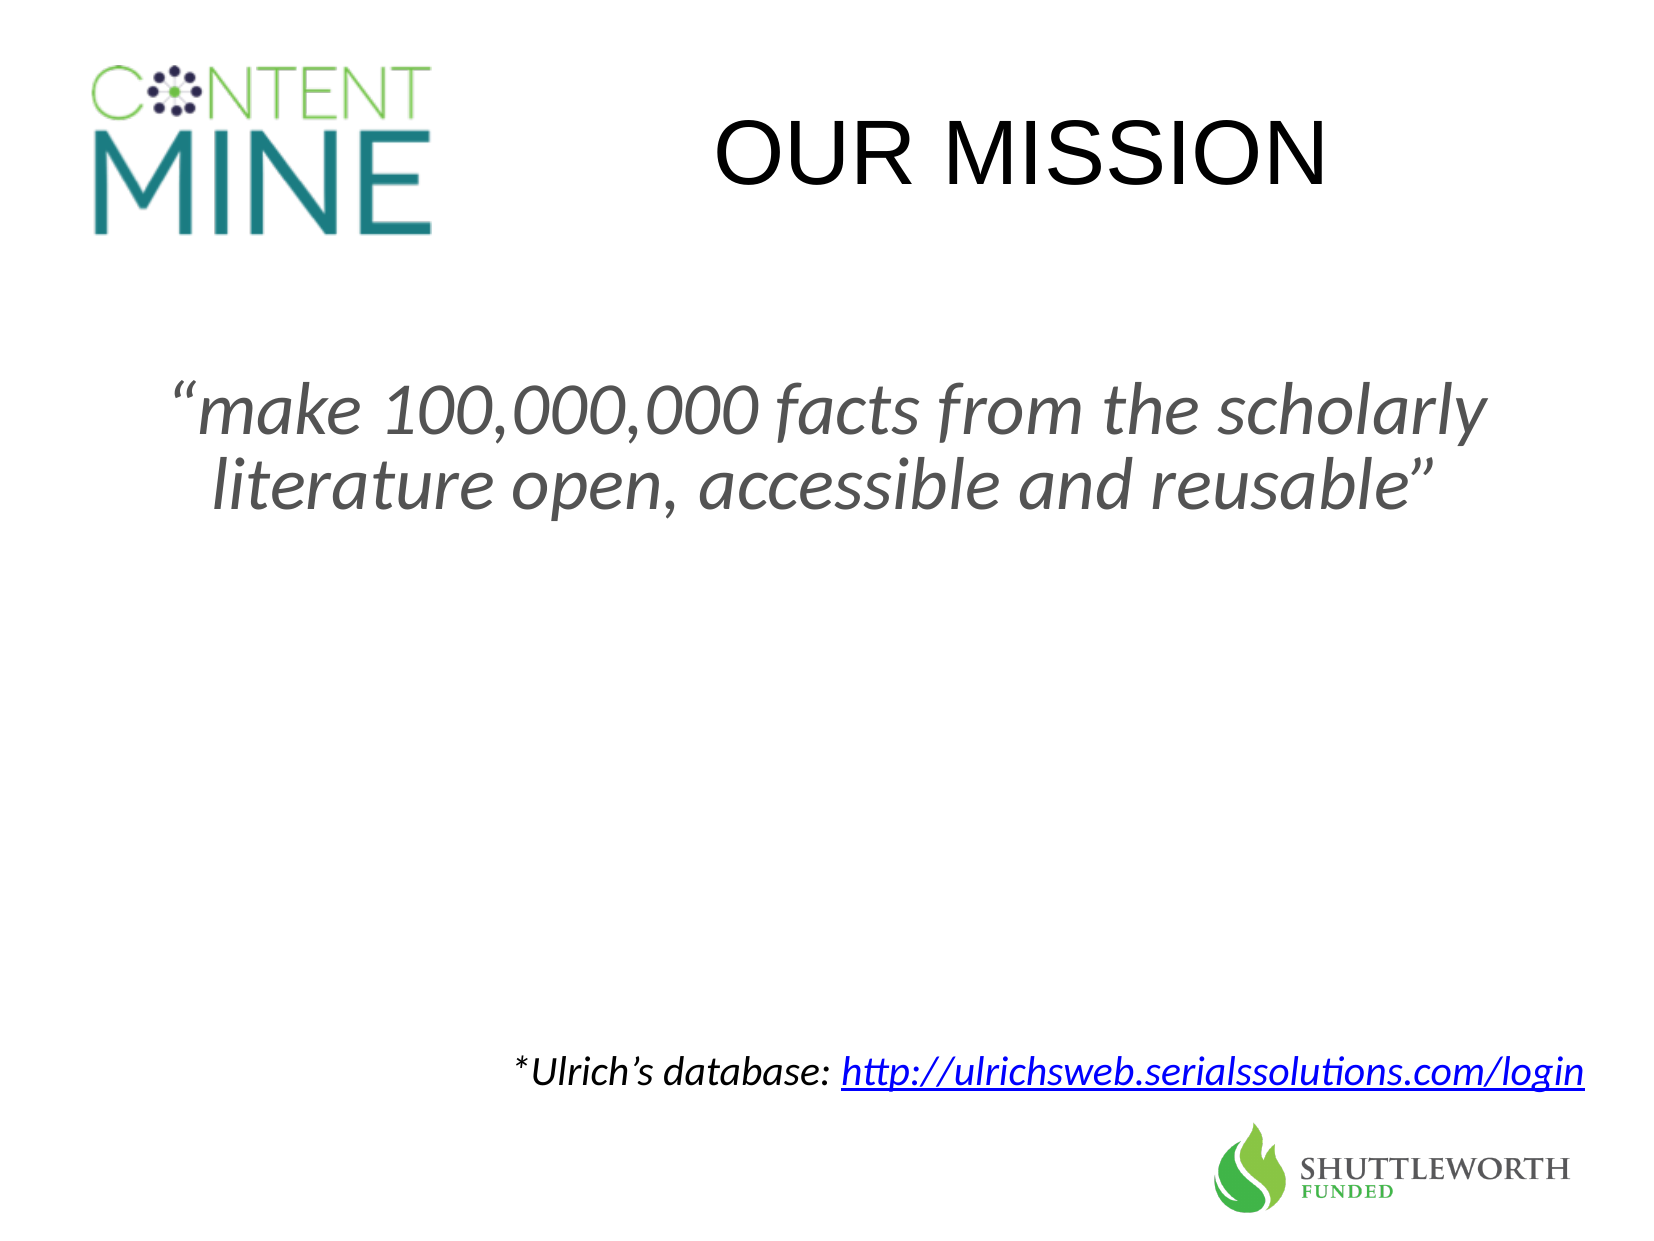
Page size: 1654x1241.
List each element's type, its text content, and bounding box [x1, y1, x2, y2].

text_box *Ulrich’s database: http://ulrichsweb.serialssolutions.com/login [448, 1035, 1647, 1103]
picture [1200, 1112, 1581, 1222]
picture [91, 64, 432, 236]
list “make 100,000,000 facts from the scholarly literature open, accessible and reusable” [82, 377, 1571, 1010]
title OUR MISSION [472, 49, 1571, 257]
